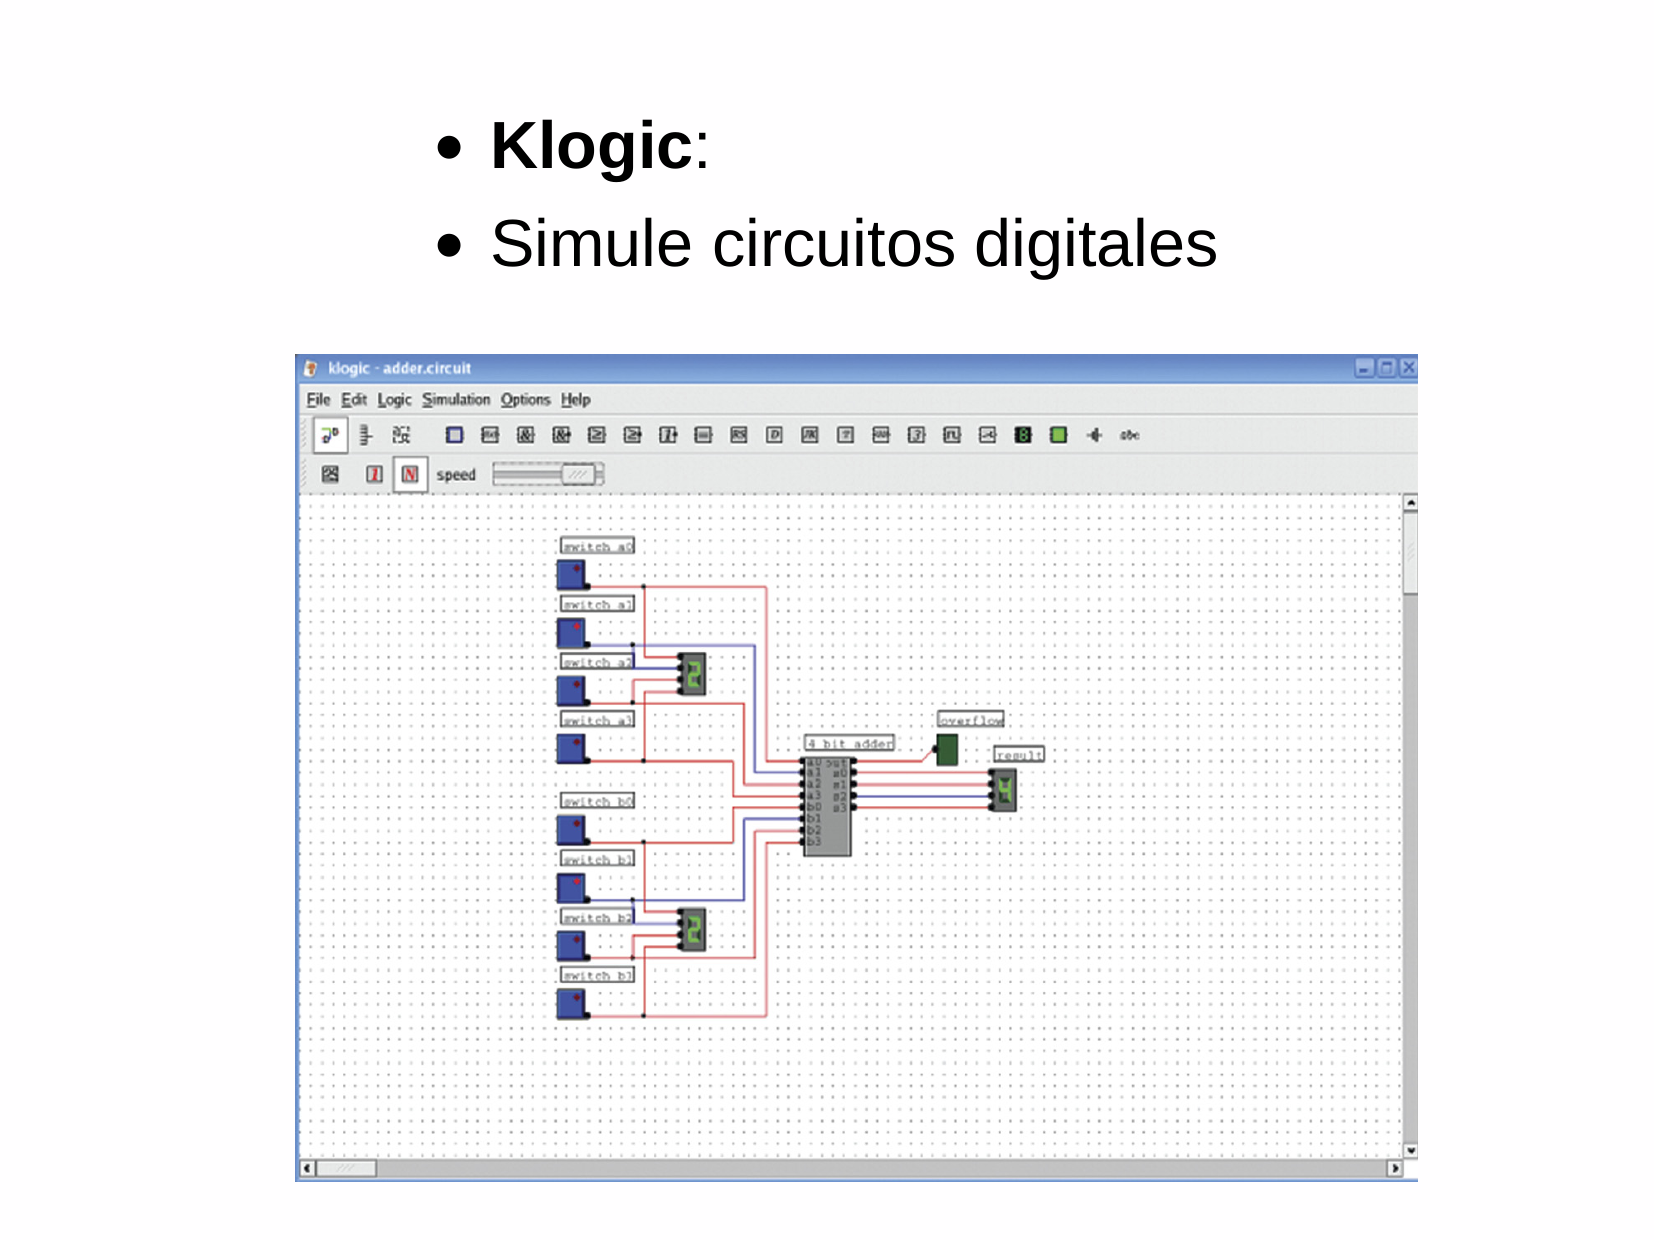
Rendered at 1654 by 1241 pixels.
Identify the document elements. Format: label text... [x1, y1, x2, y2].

picture [295, 354, 1418, 1182]
list Klogic: Simule circuitos digitales [82, 94, 1571, 1222]
